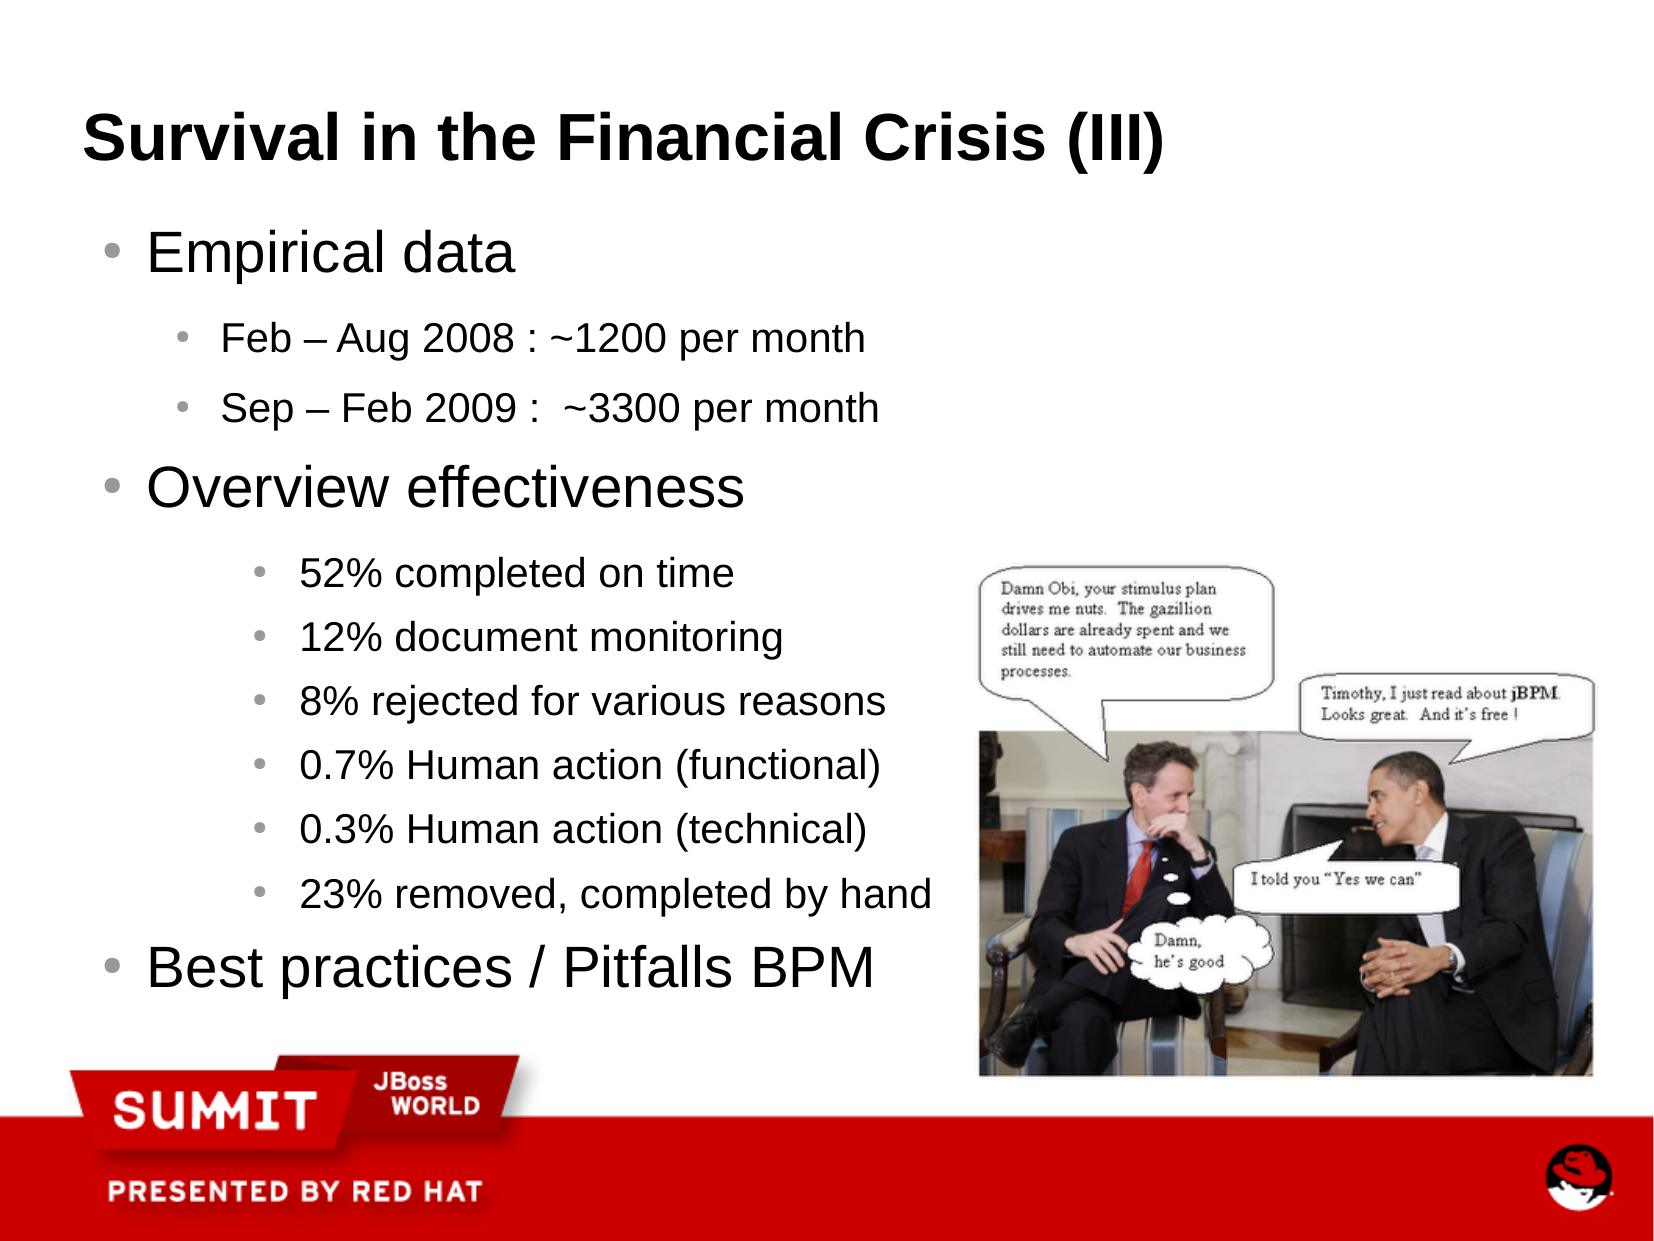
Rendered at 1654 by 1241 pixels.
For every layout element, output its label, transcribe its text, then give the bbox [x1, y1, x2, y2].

list Empirical data Feb – Aug 2008 : ~1200 per month Sep – Feb 2009 : ~3300 per month Overview effectiveness 52% completed on time 12% document monitoring 8% rejected for various reasons 0.7% Human action (functional) 0.3% Human action (technical) 23% removed, completed by hand Best practices / Pitfalls BPM [86, 185, 1576, 1076]
title Survival in the Financial Crisis (III) [82, 43, 1571, 232]
picture [0, 562, 1654, 1241]
